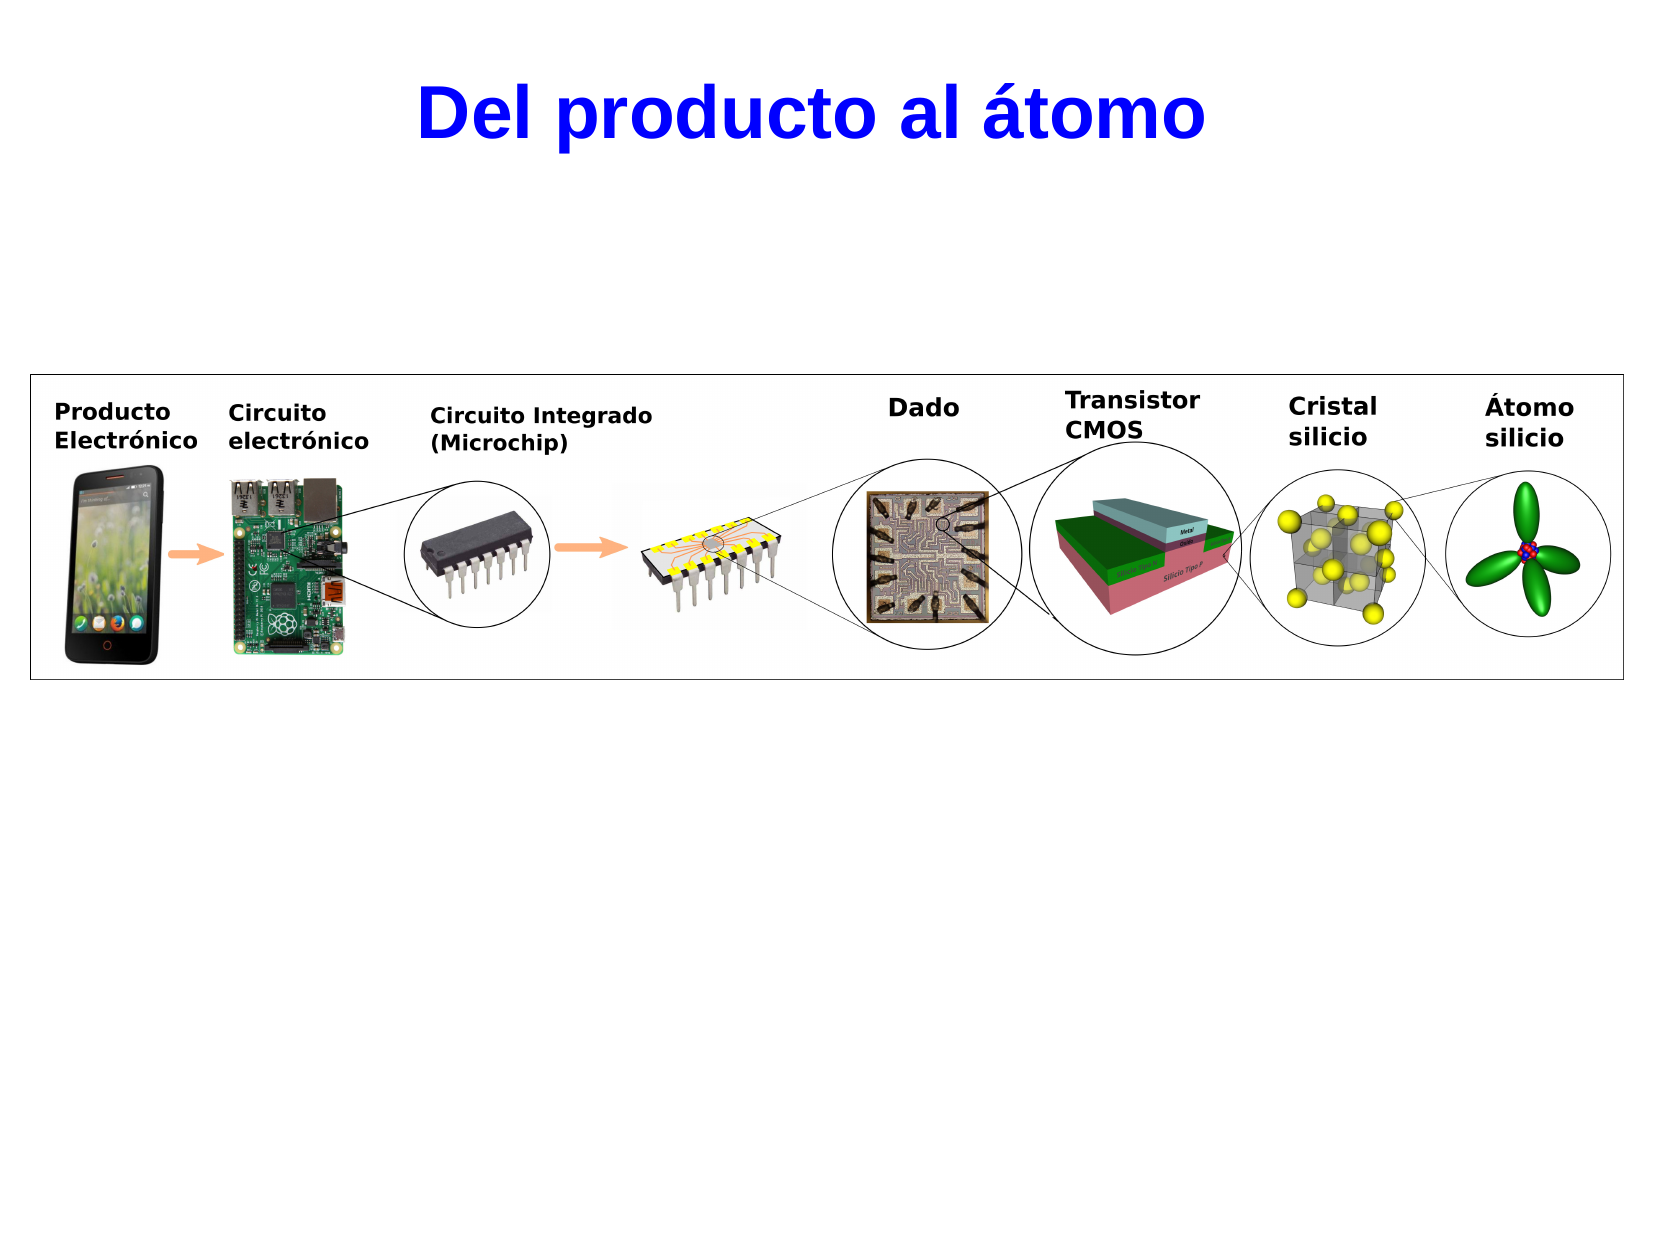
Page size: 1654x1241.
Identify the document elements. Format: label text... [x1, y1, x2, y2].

text_box Del producto al átomo [64, 59, 1561, 166]
picture [30, 374, 1624, 680]
